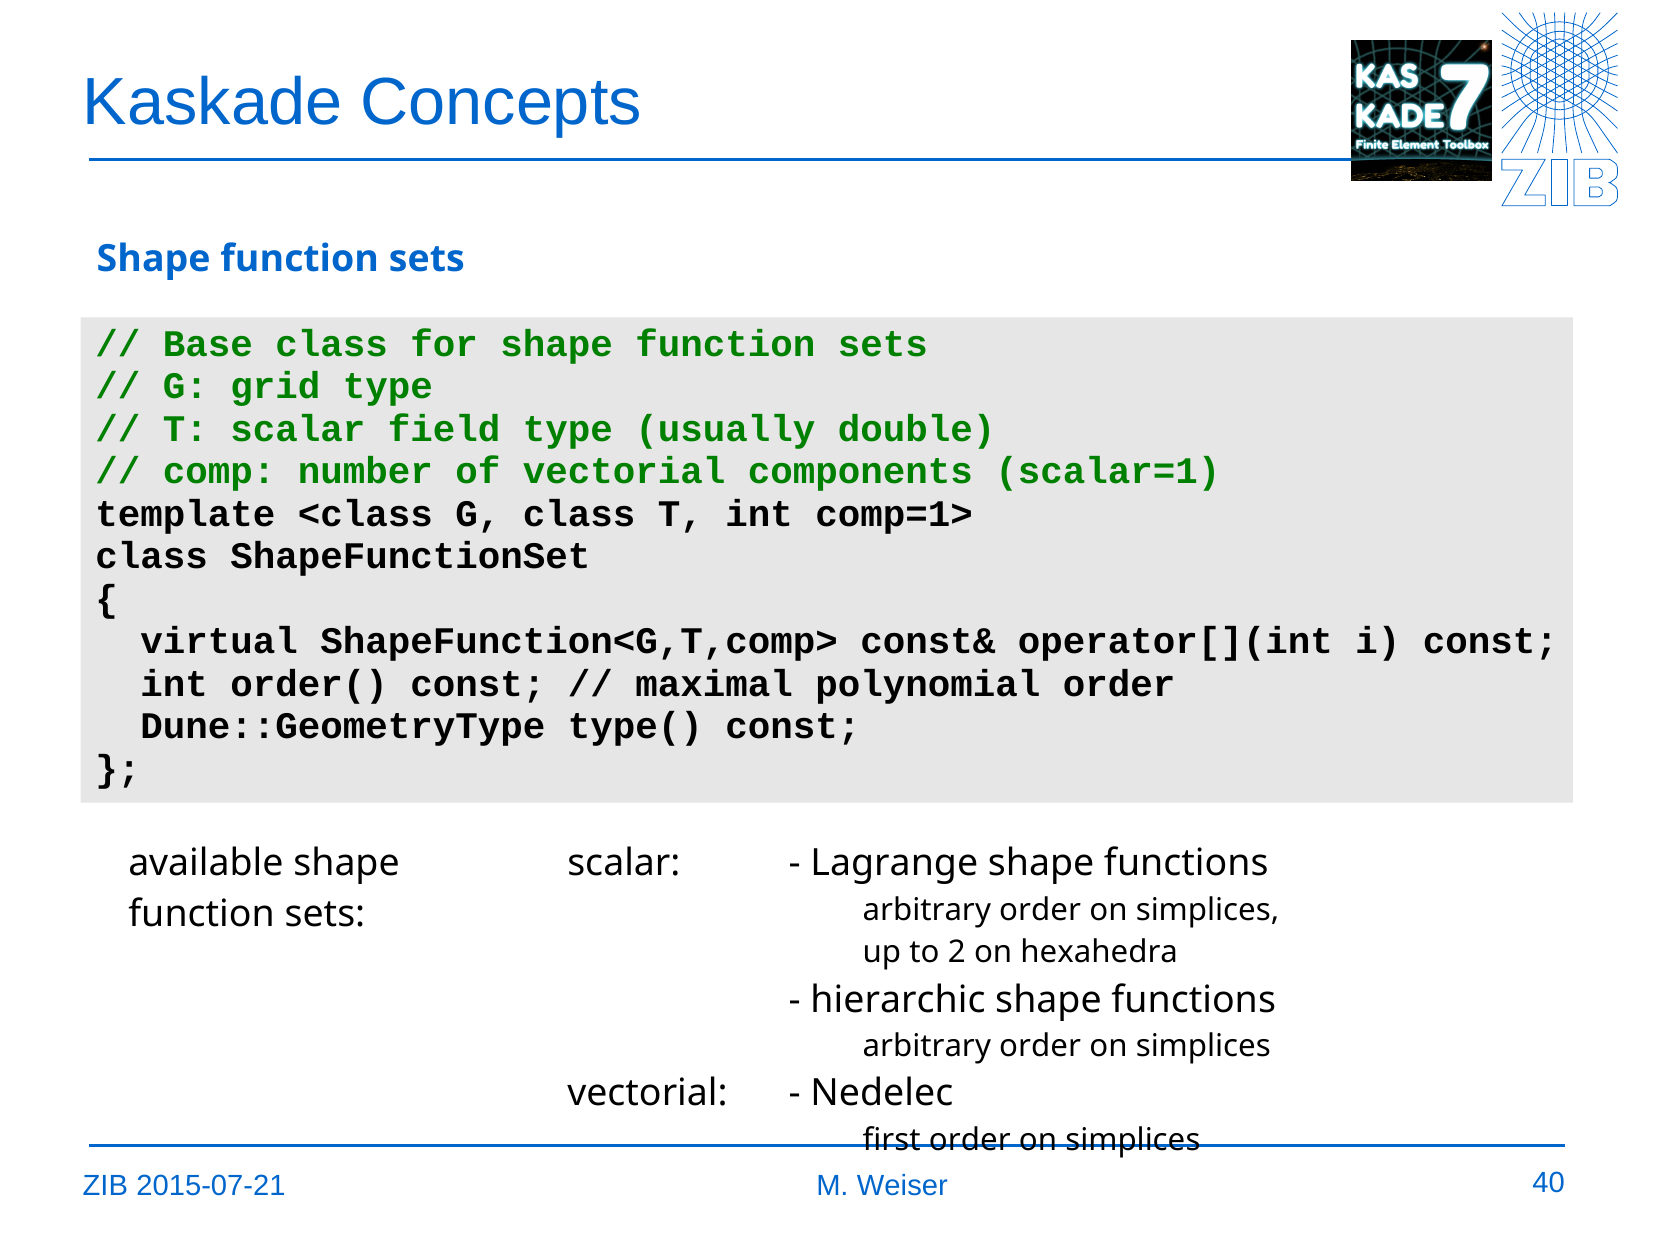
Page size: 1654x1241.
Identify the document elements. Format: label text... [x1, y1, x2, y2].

title Kaskade Concepts [82, 64, 1359, 139]
text_box scalar: - Lagrange shape functions arbitrary order on simplices, up to 2 on hexahedra - hierarchic shape functions arbitrary order on simplices vectorial: - Nedelec first order on simplices [552, 828, 1280, 1122]
text_box [490, 492, 540, 552]
text_box Shape function sets [81, 223, 467, 283]
text_box // Base class for shape function sets // G: grid type // T: scalar field type (usually double) // comp: number of vectorial components (scalar=1) template <class G, class T, int comp=1> class ShapeFunctionSet { virtual ShapeFunction<G,T,comp> const& operator[](int i) const; int order() const; // maximal polynomial order Dune::GeometryType type() const; }; [80, 317, 1573, 803]
picture [1351, 40, 1492, 181]
text_box available shape function sets: [113, 828, 414, 931]
